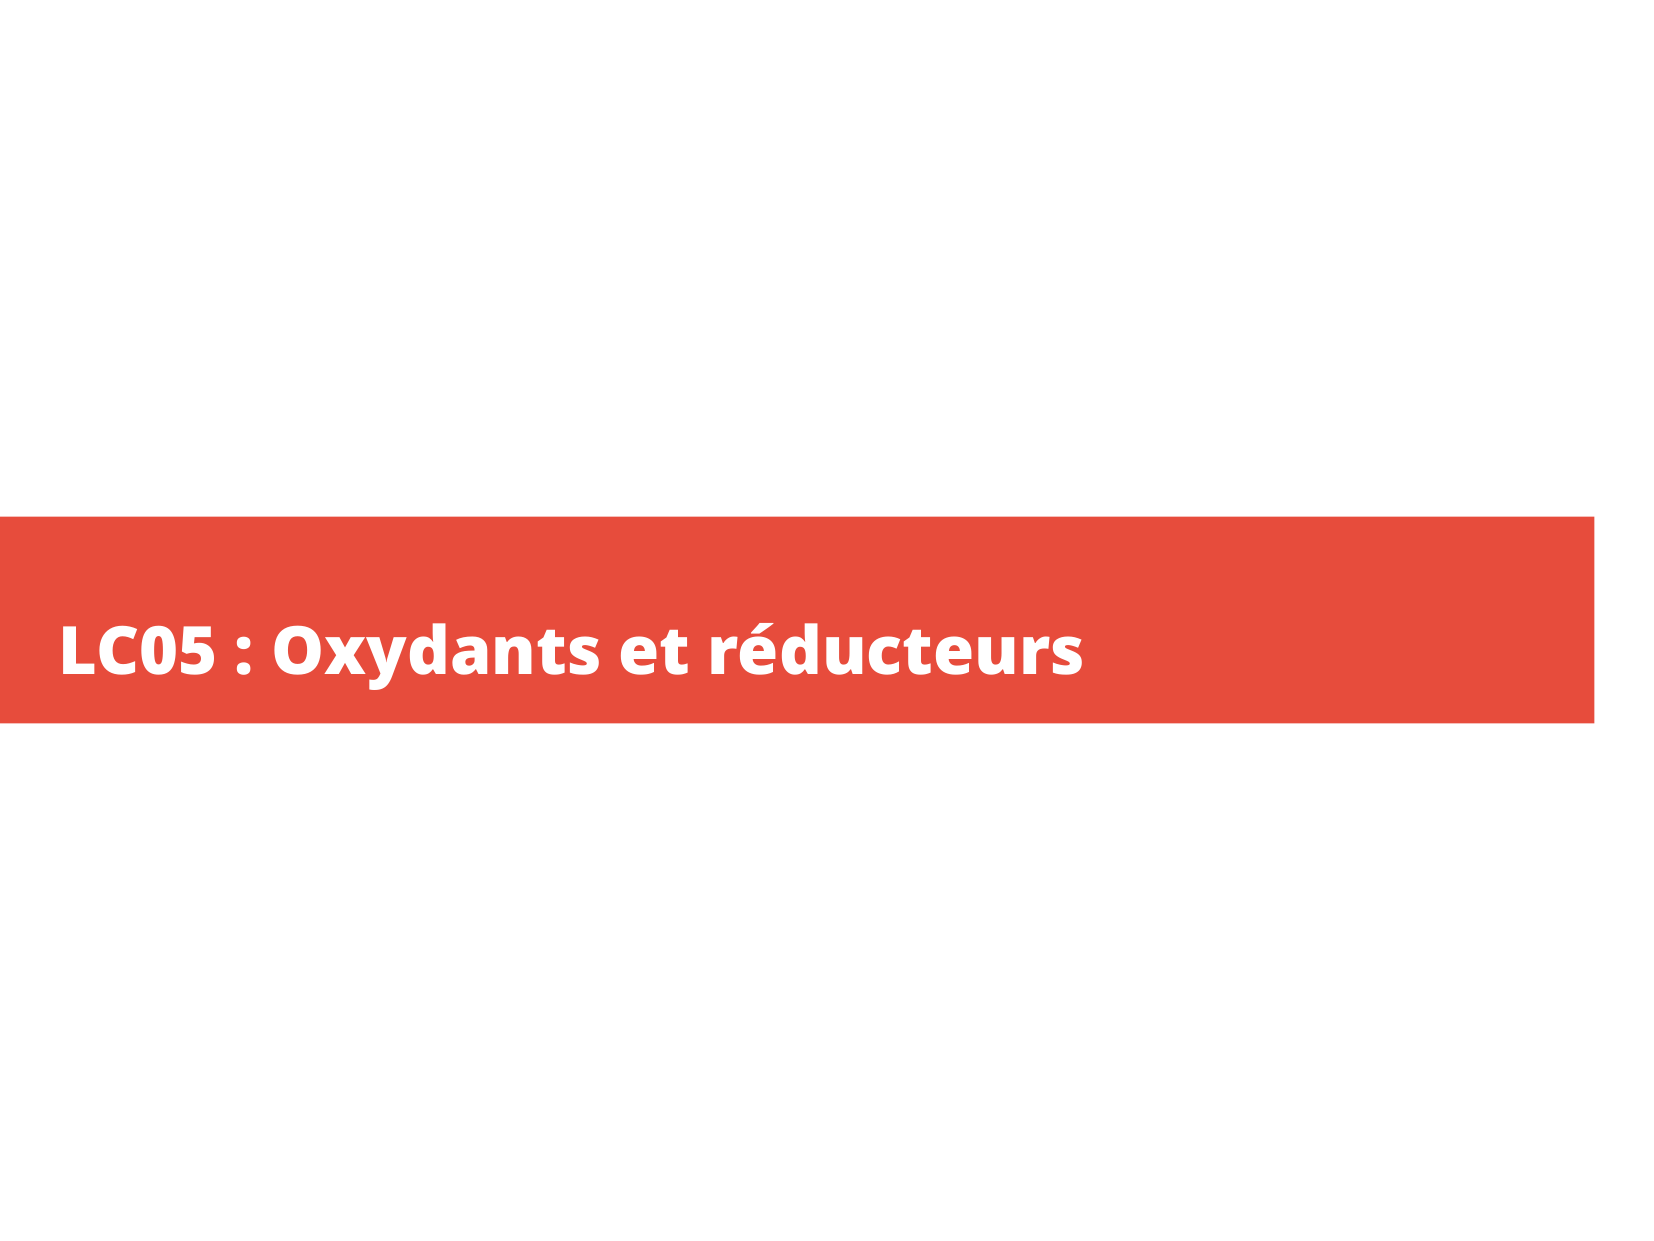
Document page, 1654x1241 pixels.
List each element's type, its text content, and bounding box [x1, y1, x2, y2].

title LC05 : Oxydants et réducteurs [59, 546, 1595, 694]
